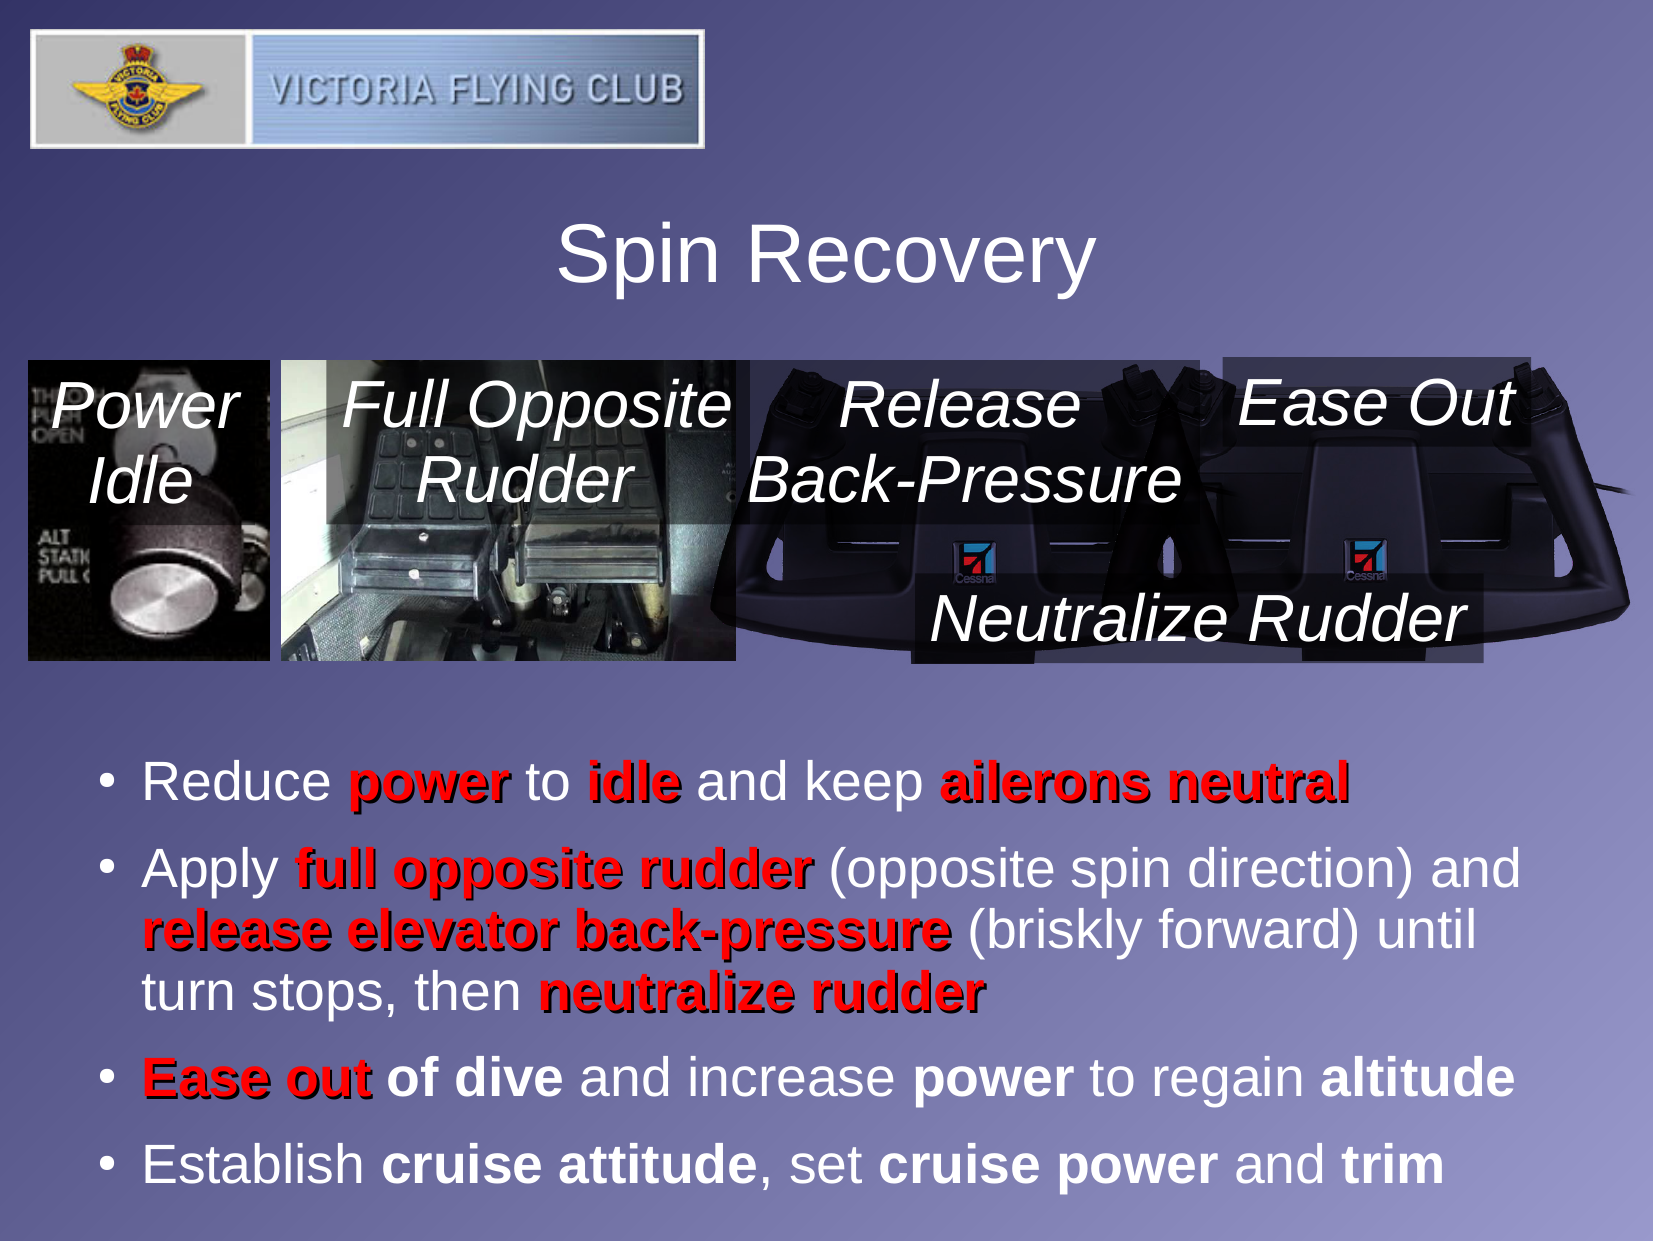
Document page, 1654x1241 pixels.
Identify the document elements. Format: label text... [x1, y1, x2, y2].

picture [30, 29, 705, 149]
text_box Release Back-Pressure [750, 360, 1200, 525]
text_box Neutralize Rudder [915, 573, 1484, 664]
picture [28, 360, 270, 661]
picture [281, 360, 1636, 664]
text_box Ease Out [1222, 357, 1532, 447]
text_box Full Opposite Rudder [326, 360, 750, 525]
title Spin Recovery [82, 150, 1571, 358]
text_box Power Idle [35, 360, 255, 526]
list Reduce power to idle and keep ailerons neutral Apply full opposite rudder (opposite spin direction) and release elevator back-pressure (briskly forward) until turn stops, then neutralize rudder Ease out of dive and increase power to regain altitude Establish cruise attitude, set cruise power and trim [82, 750, 1571, 1201]
